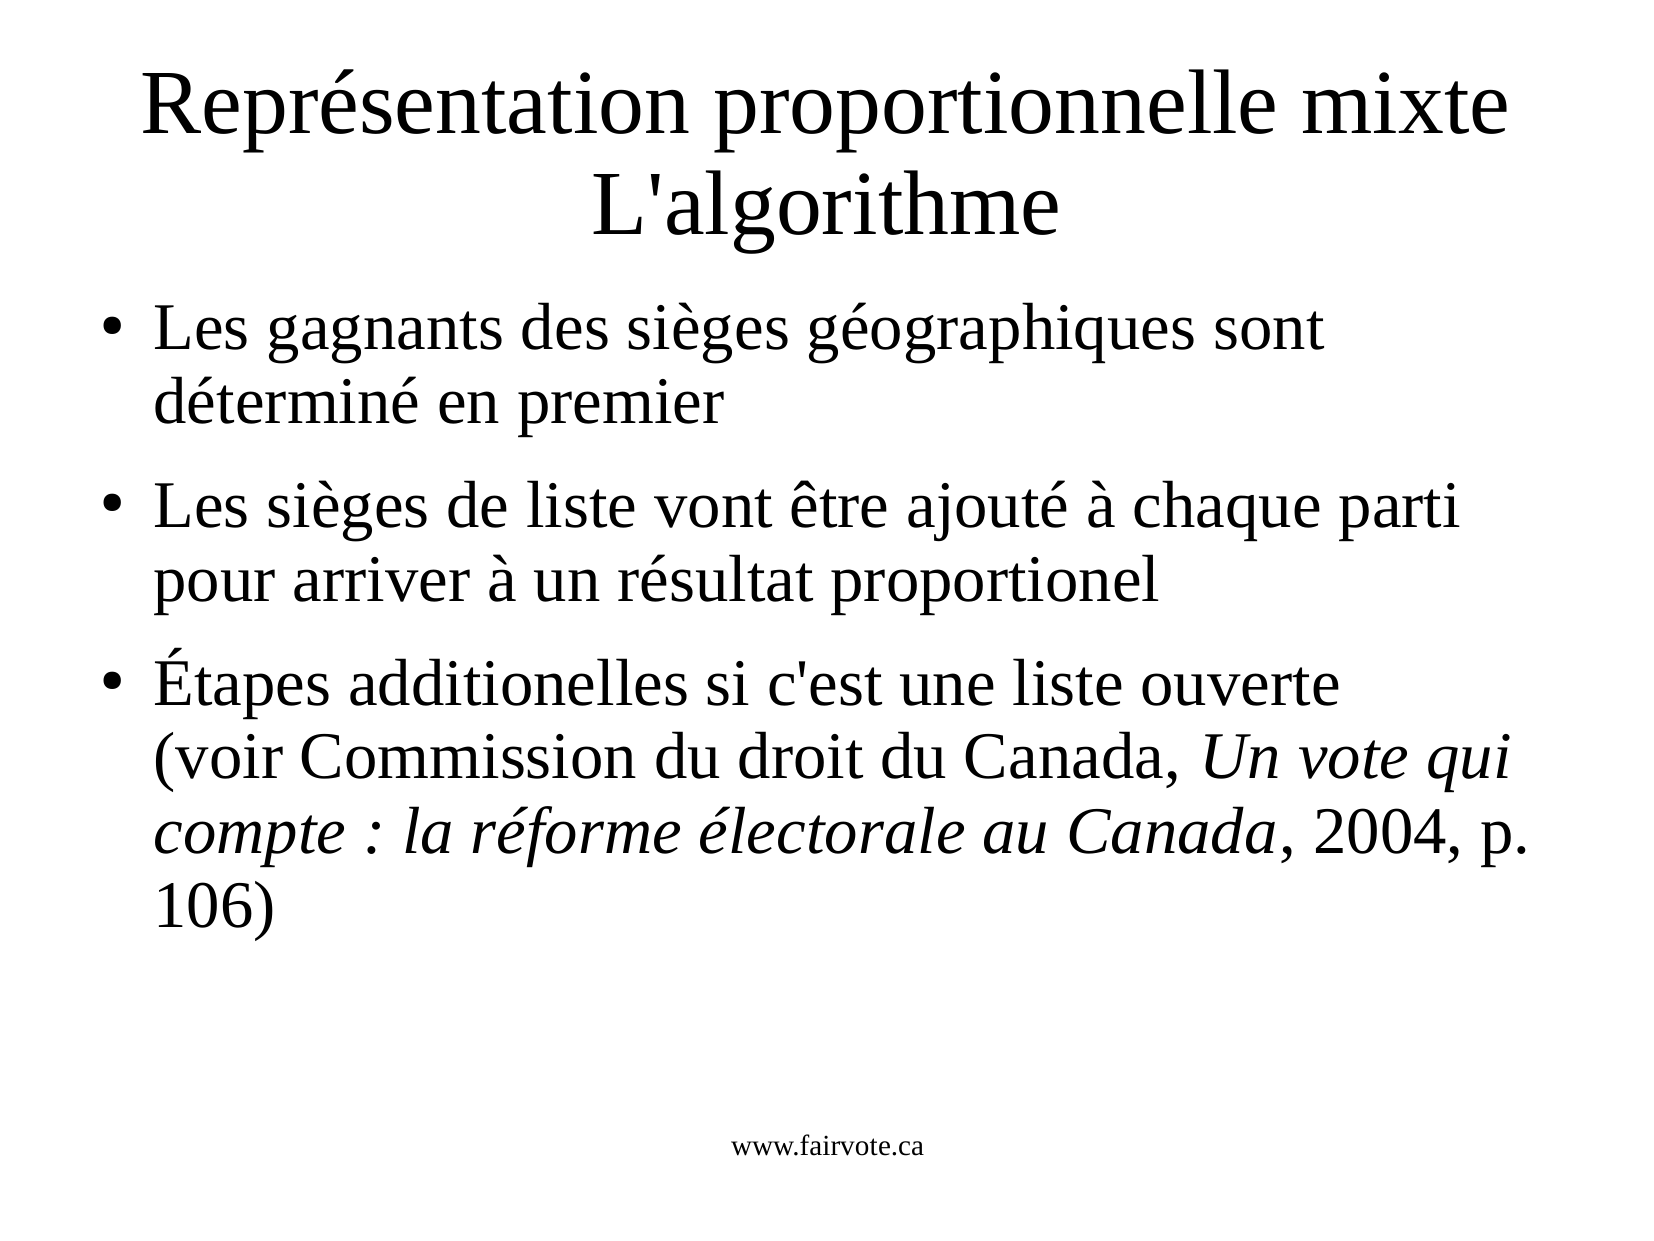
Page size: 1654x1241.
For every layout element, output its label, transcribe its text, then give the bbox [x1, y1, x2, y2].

title Représentation proportionnelle mixte L'algorithme [82, 49, 1571, 257]
list Les gagnants des sièges géographiques sont déterminé en premier Les sièges de liste vont être ajouté à chaque parti pour arriver à un résultat proportionel Étapes additionelles si c'est une liste ouverte (voir Commission du droit du Canada, Un vote qui compte : la réforme électorale au Canada, 2004, p. 106) [82, 290, 1538, 1109]
